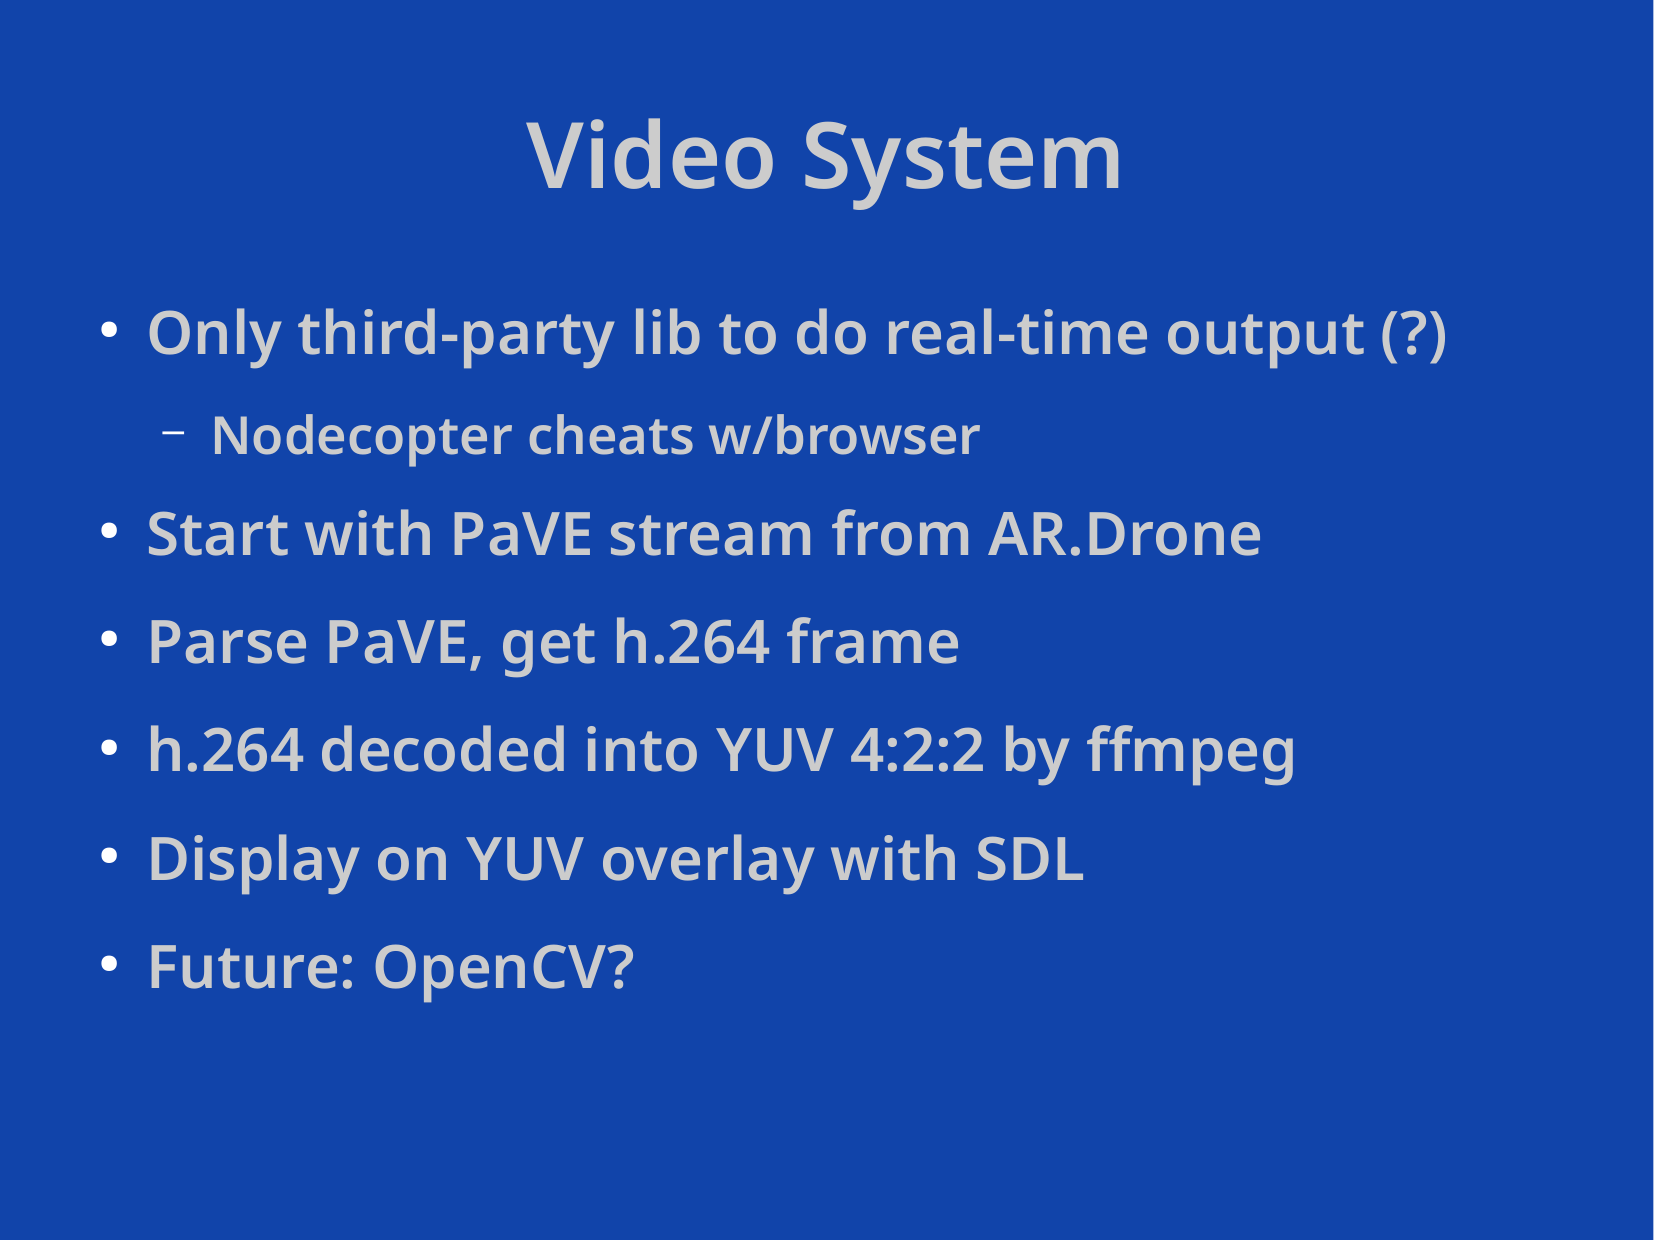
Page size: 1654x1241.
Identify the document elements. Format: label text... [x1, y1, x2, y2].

title Video System [82, 49, 1571, 257]
list Only third-party lib to do real-time output (?) Nodecopter cheats w/browser Start with PaVE stream from AR.Drone Parse PaVE, get h.264 frame h.264 decoded into YUV 4:2:2 by ffmpeg Display on YUV overlay with SDL Future: OpenCV? [82, 290, 1571, 1010]
